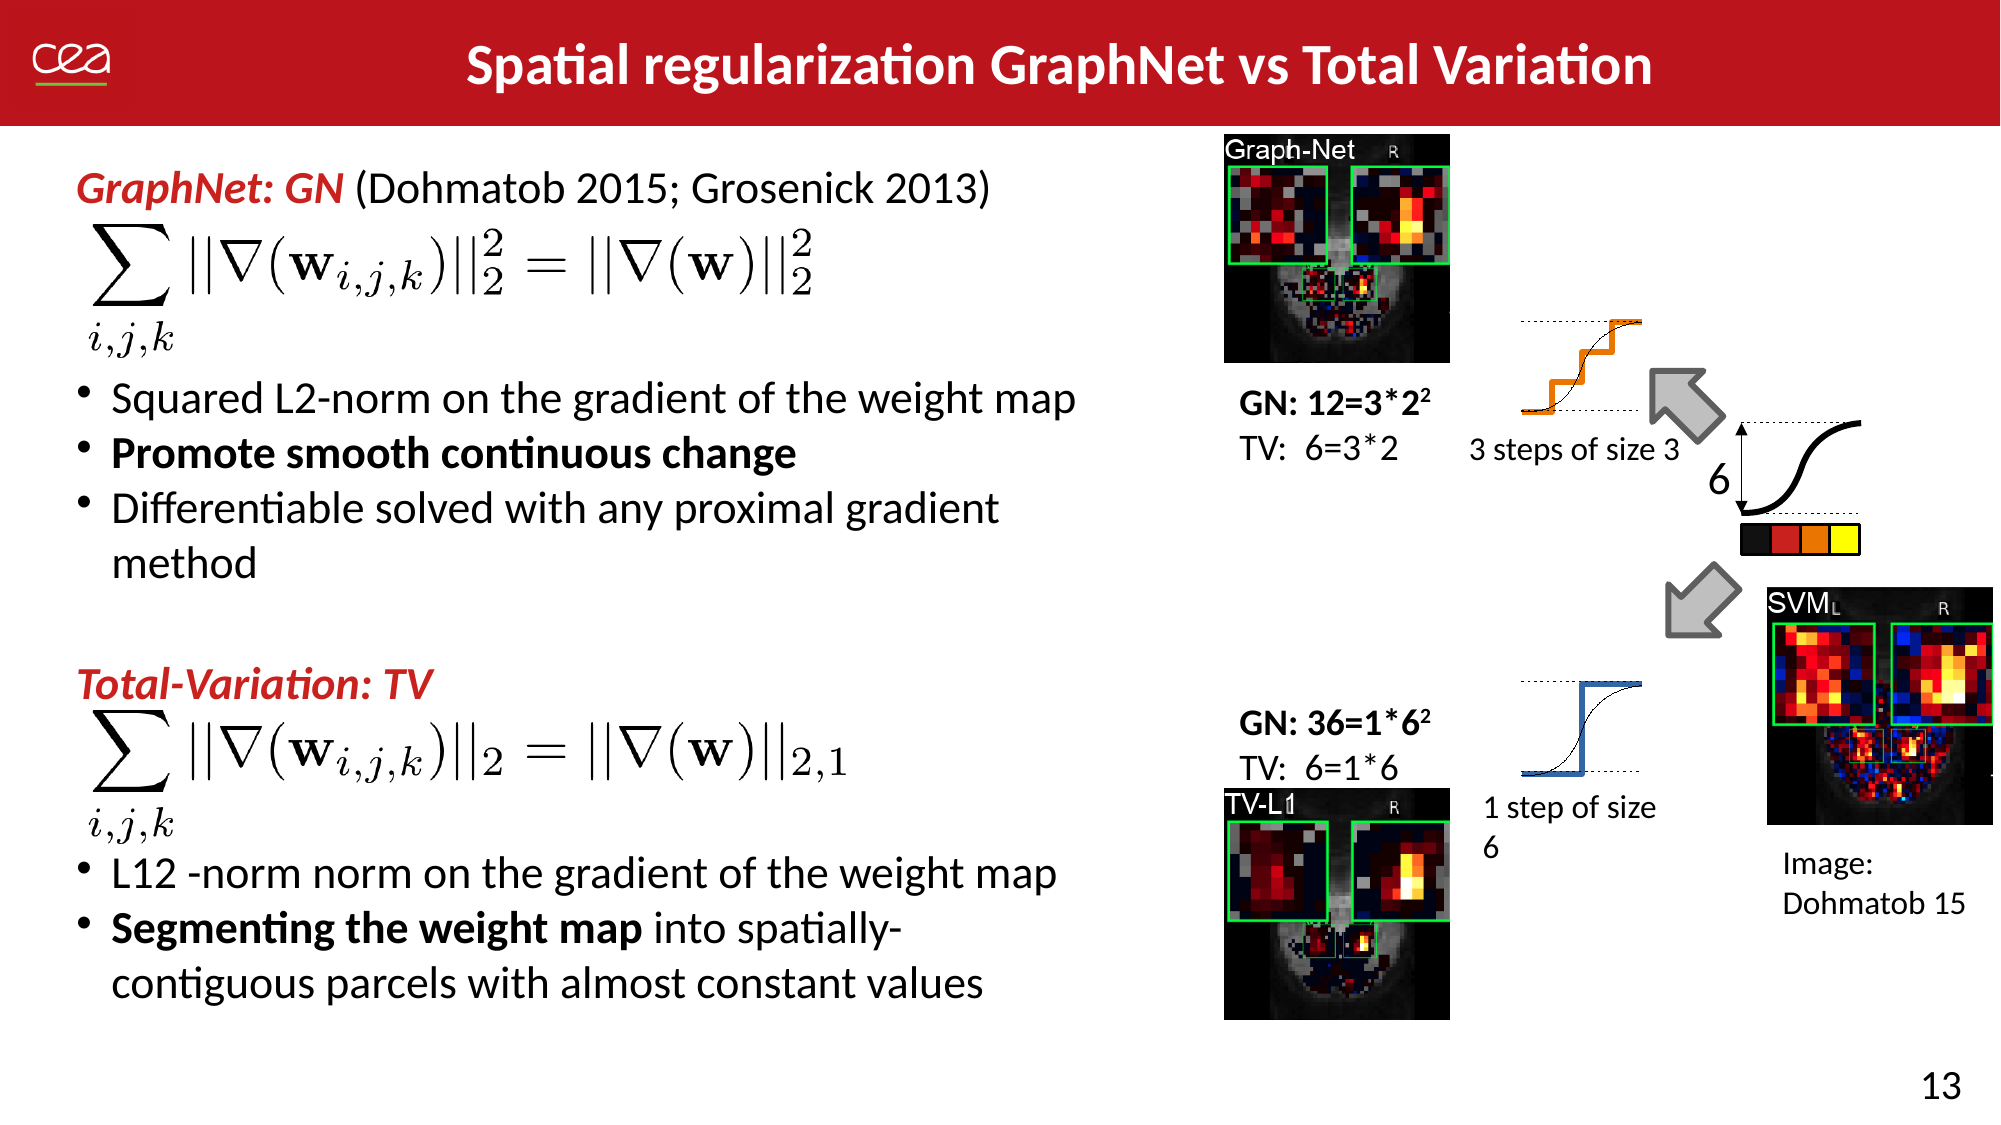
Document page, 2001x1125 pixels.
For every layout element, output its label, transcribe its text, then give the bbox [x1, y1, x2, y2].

picture [1224, 134, 1450, 363]
picture [1224, 788, 1450, 1020]
text_box [1668, 564, 1740, 636]
picture [9, 8, 133, 109]
text_box [1741, 524, 1860, 555]
text_box Total-Variation: TV [61, 646, 760, 799]
picture [88, 224, 811, 358]
text_box Squared L2-norm on the gradient of the weight map Promote smooth continuous change Differentiable solved with any proximal gradient method [61, 359, 1110, 558]
text_box 6 [1692, 440, 1759, 502]
text_box 3 steps of size 3 [1454, 419, 1709, 468]
text_box L12 -norm norm on the gradient of the weight map Segmenting the weight map into spatially-contiguous parcels with almost constant values [61, 835, 1098, 1079]
picture [1767, 587, 1993, 825]
text_box Image: Dohmatob 15 [1767, 833, 1995, 915]
picture [88, 710, 846, 844]
text_box GN: 12=3*22 TV: 6=3*2 [1224, 370, 1455, 461]
text_box GN: 36=1*62 TV: 6=1*6 [1224, 690, 1450, 782]
text_box [1652, 370, 1724, 442]
text_box 1 step of size 6 [1467, 778, 1696, 827]
title Spatial regularization GraphNet vs Total Variation [120, 15, 2000, 124]
text_box GraphNet: GN (Dohmatob 2015; Grosenick 2013) [61, 149, 1085, 257]
